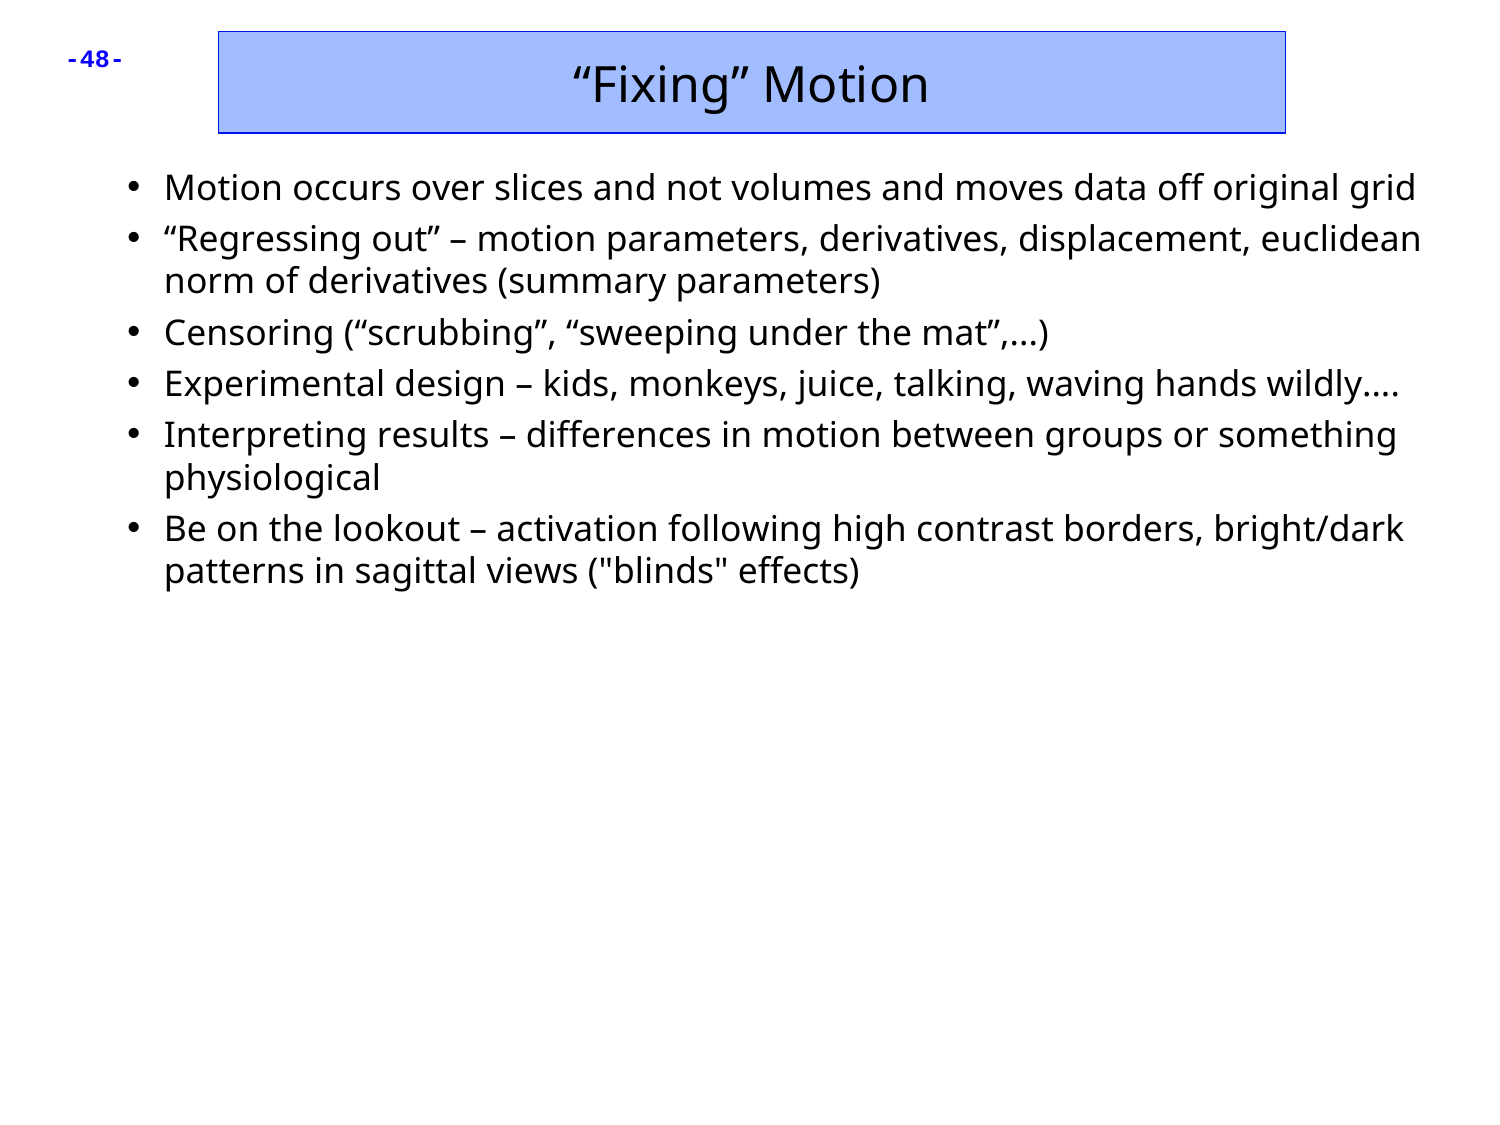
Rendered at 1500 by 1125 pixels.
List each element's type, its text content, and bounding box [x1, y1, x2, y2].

text_box “Fixing” Motion [218, 31, 1286, 134]
text_box Motion occurs over slices and not volumes and moves data off original grid “Regressing out” – motion parameters, derivatives, displacement, euclidean norm of derivatives (summary parameters) Censoring (“scrubbing”, “sweeping under the mat”,...) Experimental design – kids, monkeys, juice, talking, waving hands wildly.... Interpreting results – differences in motion between groups or something physiological Be on the lookout – activation following high contrast borders, bright/dark patterns in sagittal views ("blinds" effects) [111, 156, 1479, 624]
